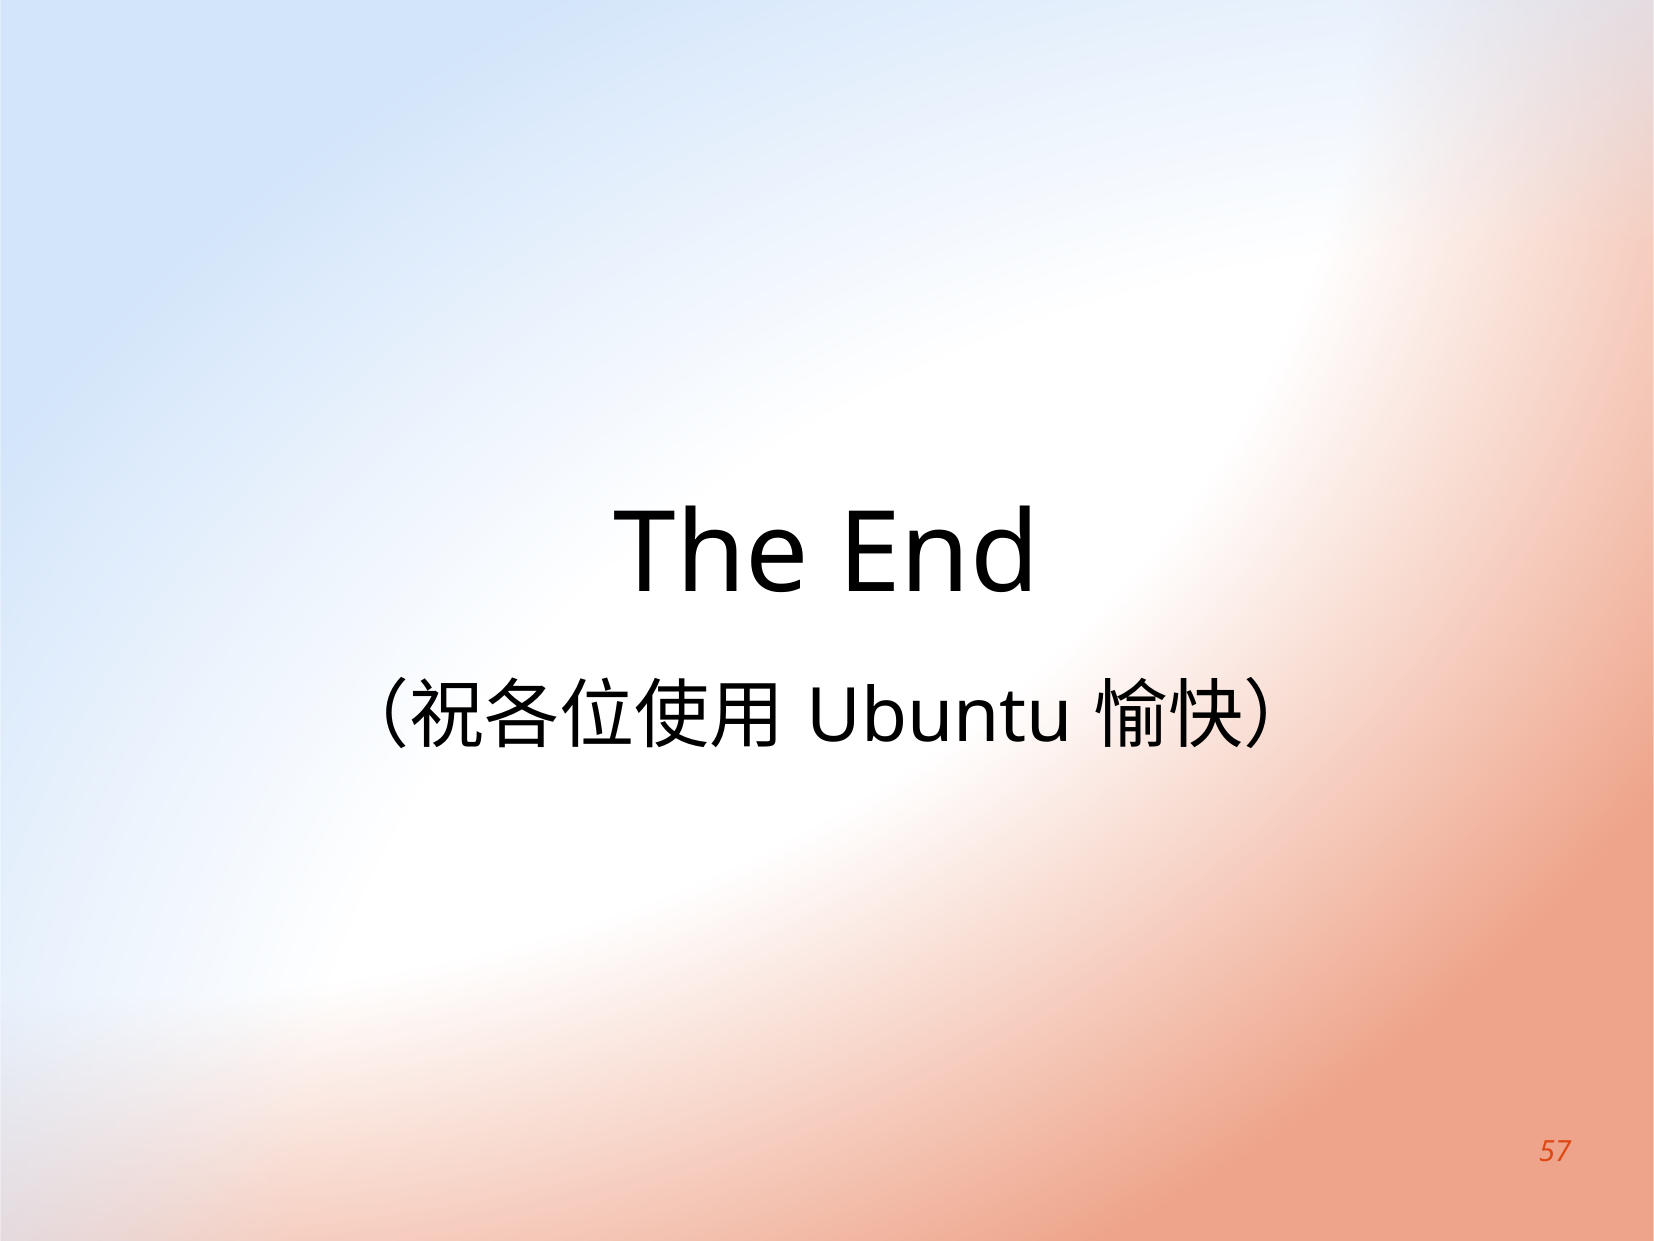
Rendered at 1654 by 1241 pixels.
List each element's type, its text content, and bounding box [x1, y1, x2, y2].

picture [0, 0, 1654, 1241]
subtitle The End （祝各位使用Ubuntu愉快） [82, 49, 1571, 1186]
